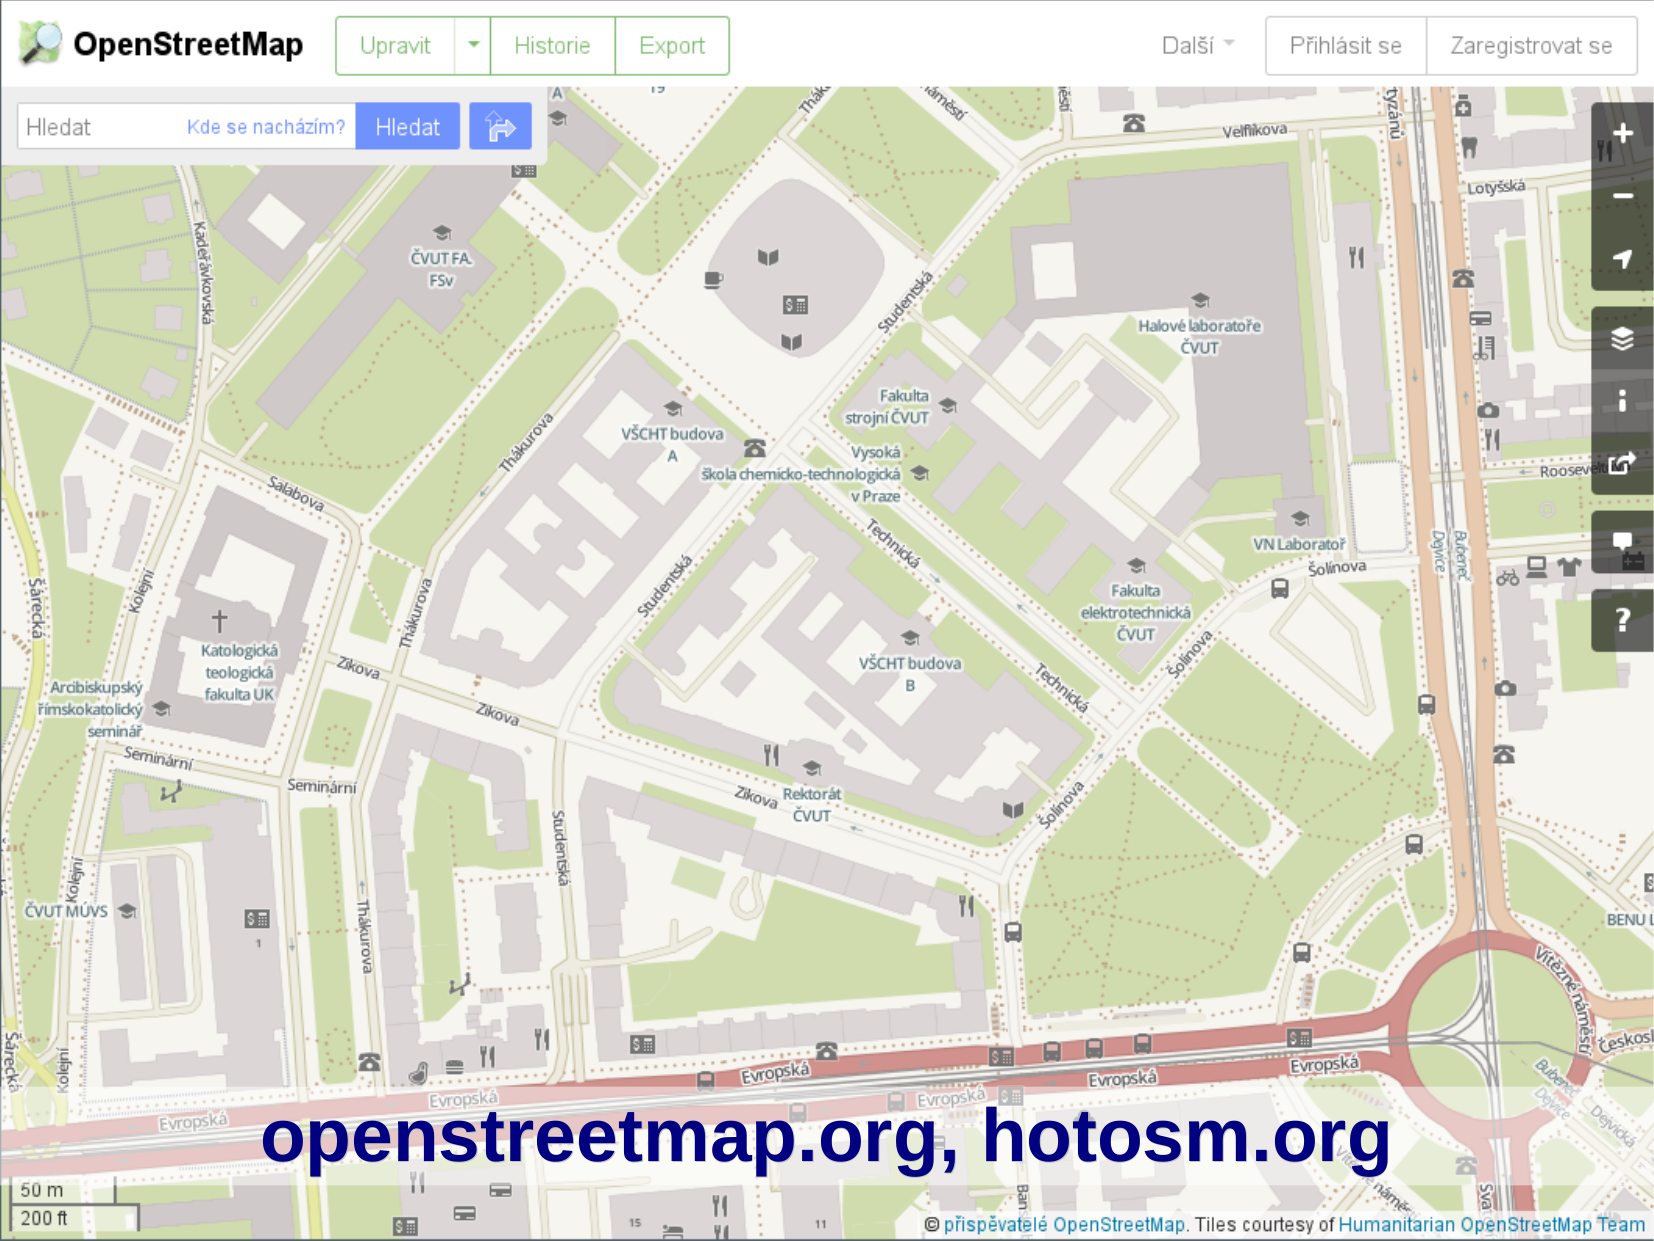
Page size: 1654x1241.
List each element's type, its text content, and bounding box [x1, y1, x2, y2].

picture [0, 1186, 1654, 1241]
picture [0, 0, 1654, 1086]
text_box openstreetmap.org, hotosm.org [0, 1086, 1654, 1186]
